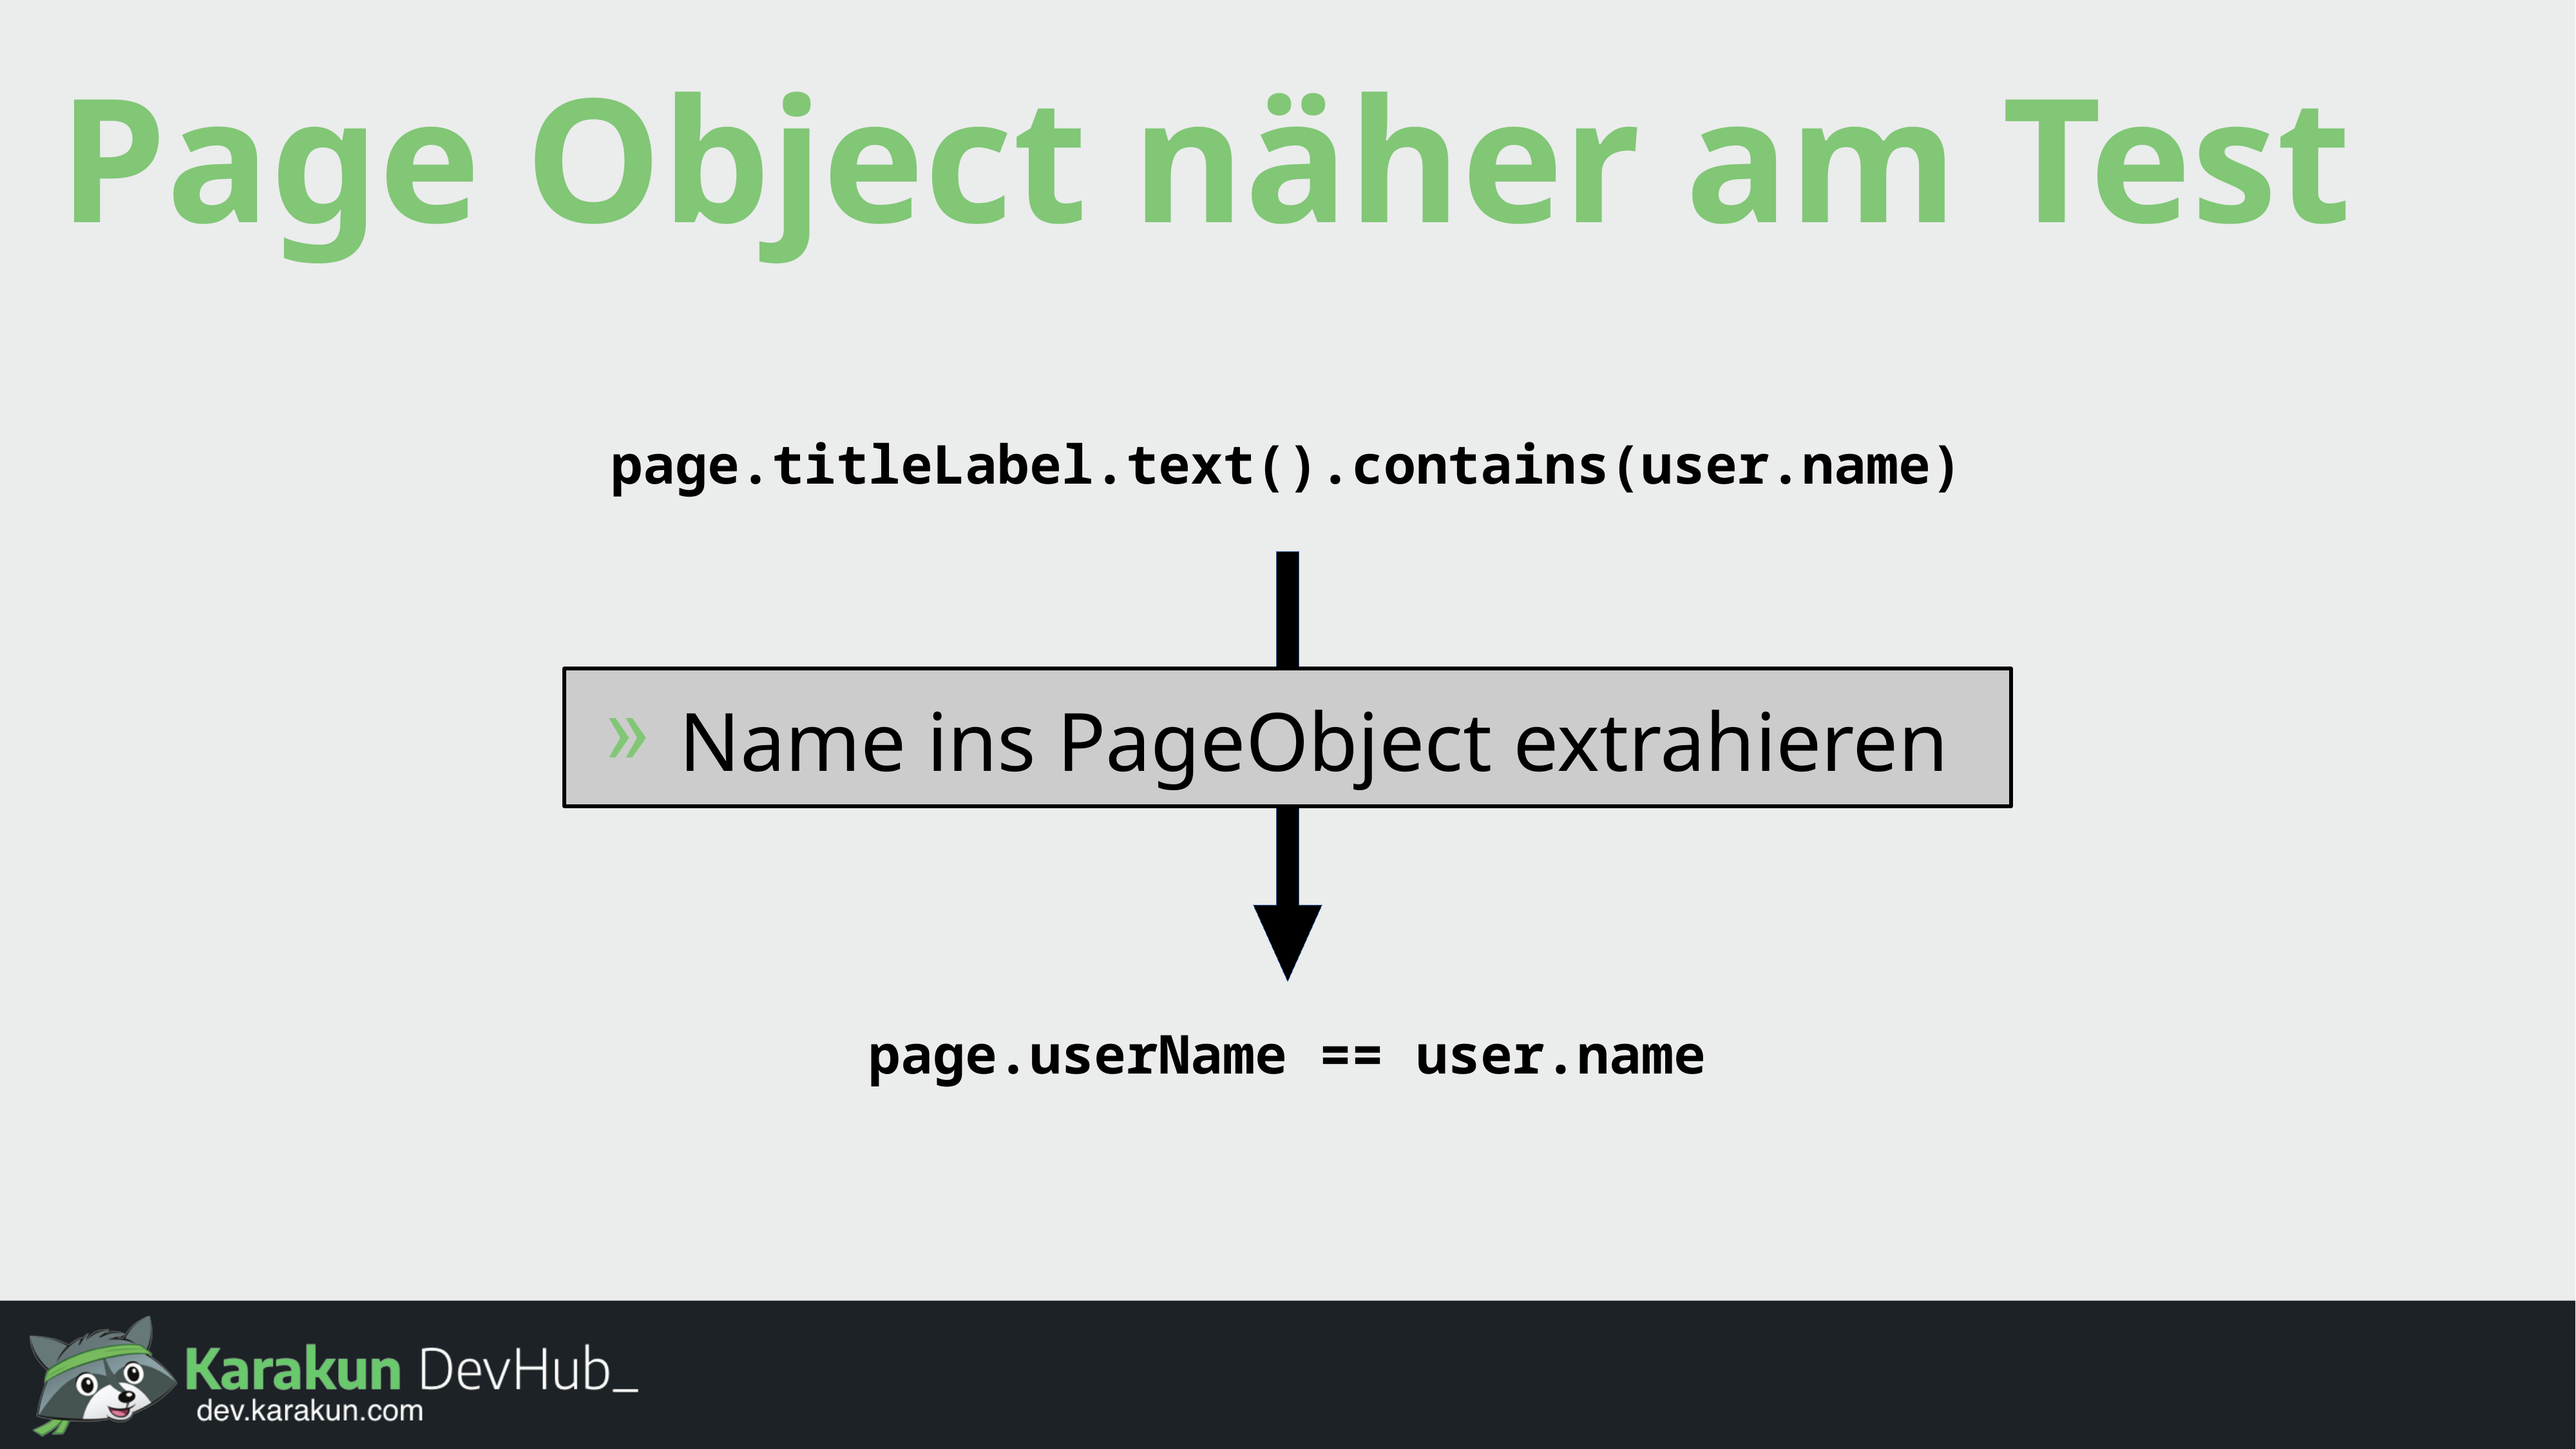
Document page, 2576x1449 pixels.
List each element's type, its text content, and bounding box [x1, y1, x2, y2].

text_box Page Object näher am Test [49, 34, 2523, 259]
text_box page.userName == user.name [291, 1011, 2285, 1089]
text_box page.titleLabel.text().contains(user.name) [291, 422, 2285, 500]
picture [30, 1316, 647, 1437]
text_box [0, 1300, 2575, 1449]
text_box Name ins PageObject extrahieren [593, 679, 2169, 1063]
text_box [564, 551, 2011, 806]
